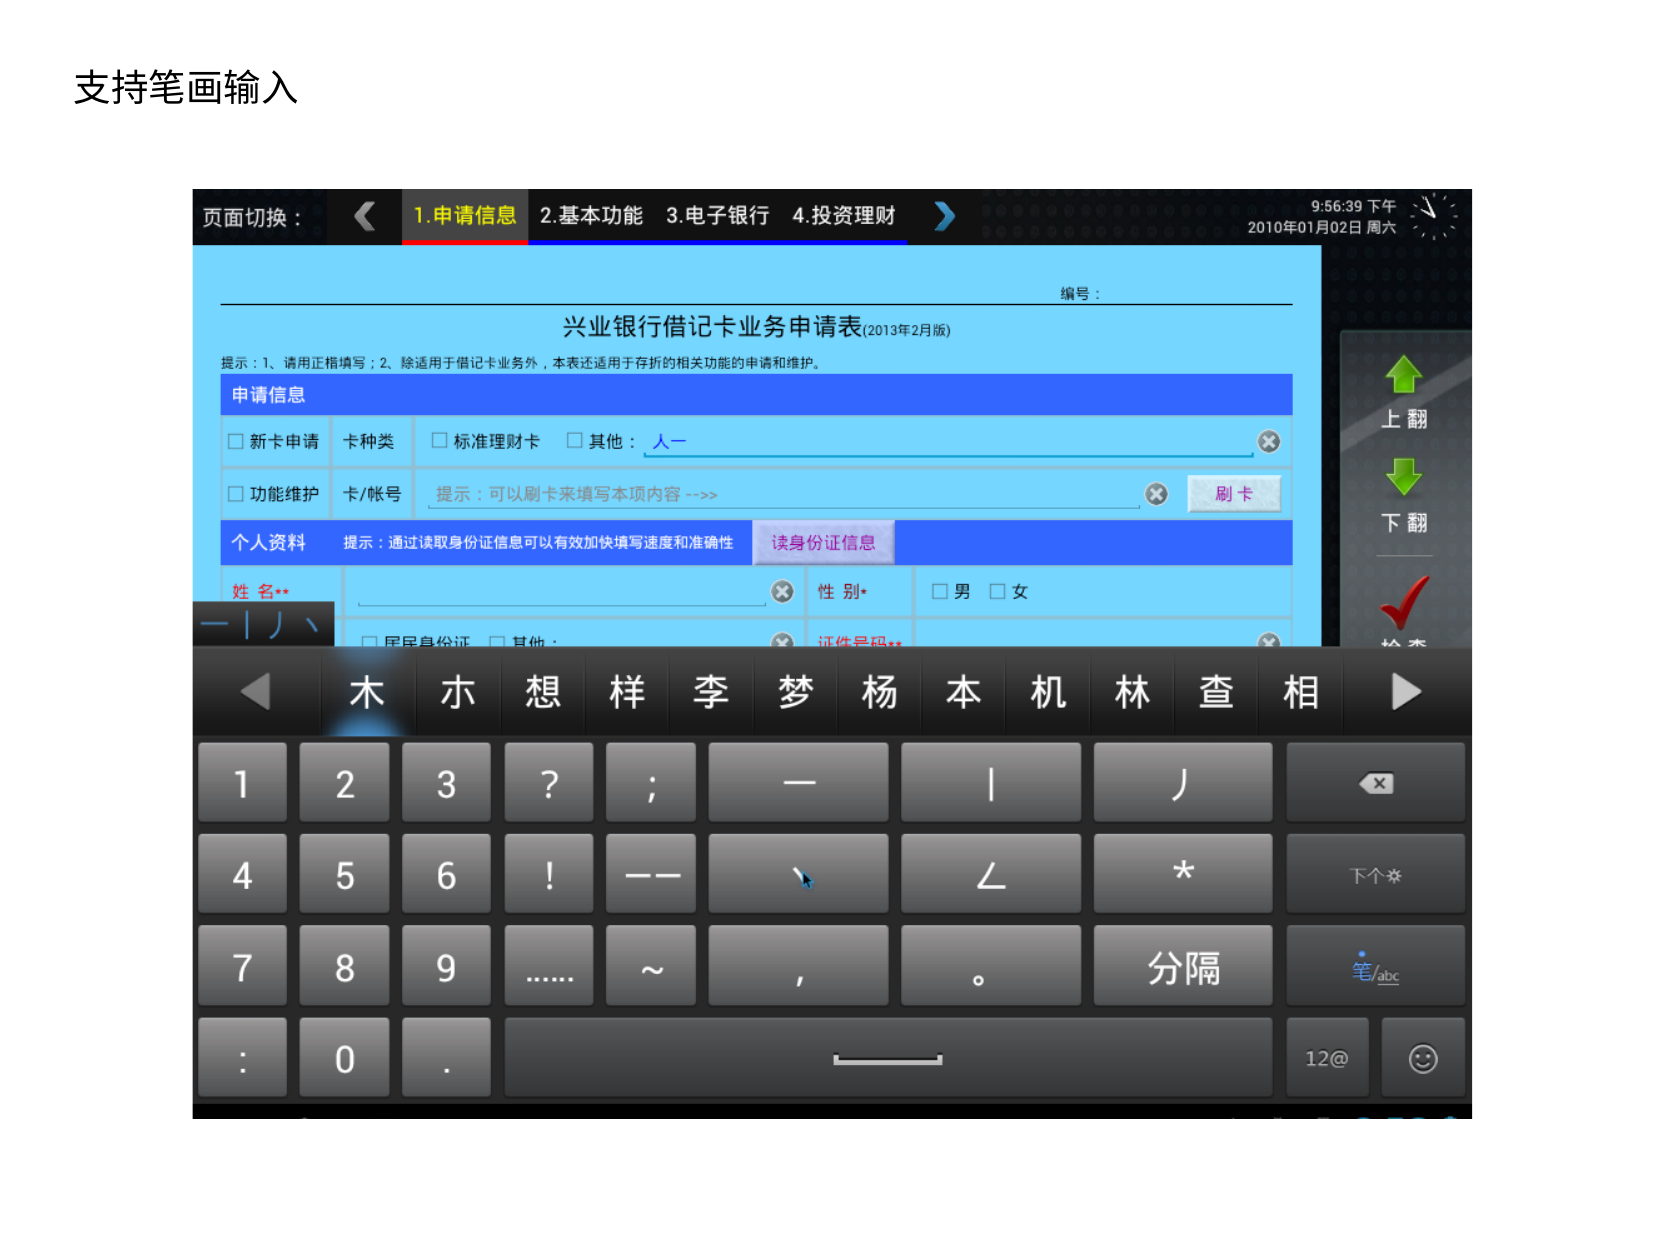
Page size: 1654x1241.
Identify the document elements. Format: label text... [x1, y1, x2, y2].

text_box 支持笔画输入 [59, 60, 314, 119]
picture [192, 189, 1473, 1119]
